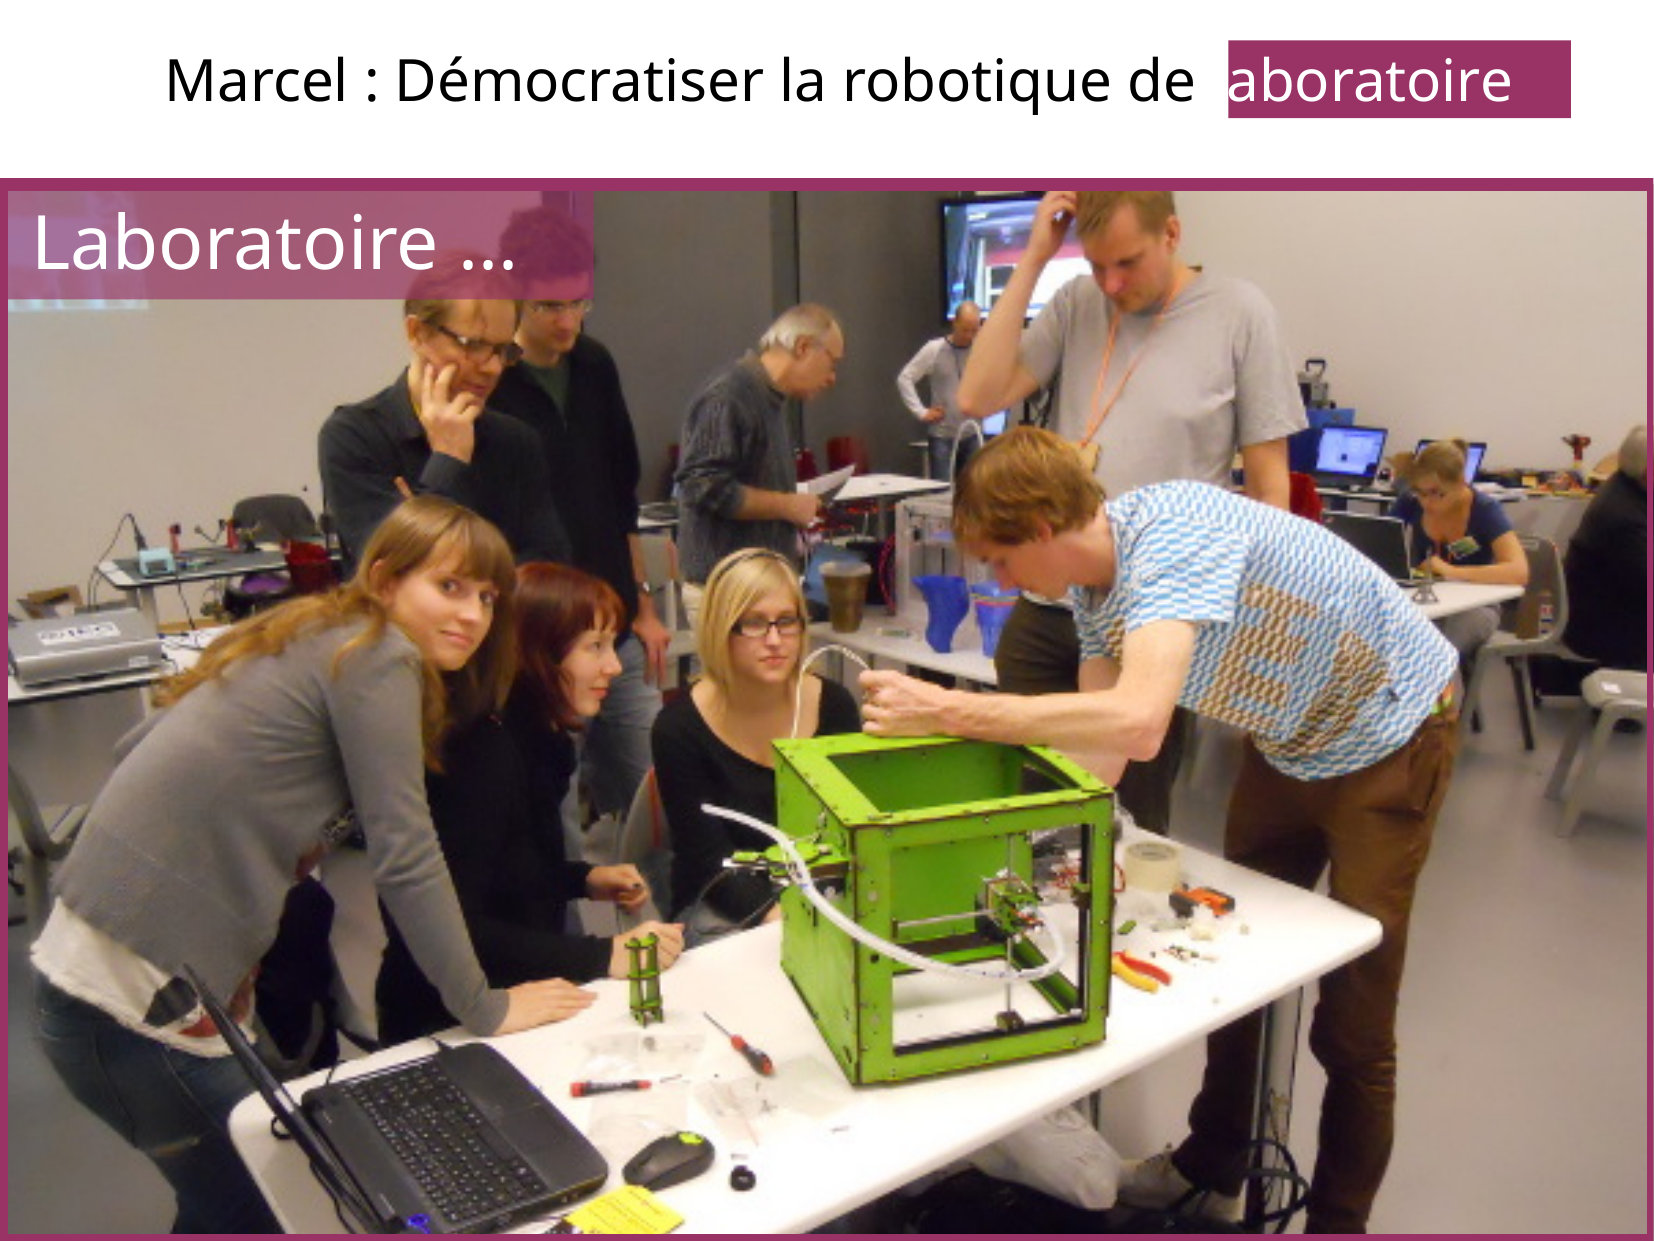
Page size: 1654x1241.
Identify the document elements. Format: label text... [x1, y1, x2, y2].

title Marcel : Démocratiser la robotique de laboratoire [94, 1, 1583, 157]
text_box Laboratoire ... [16, 181, 650, 294]
text_box [0, 182, 594, 300]
picture [8, 191, 1647, 1234]
